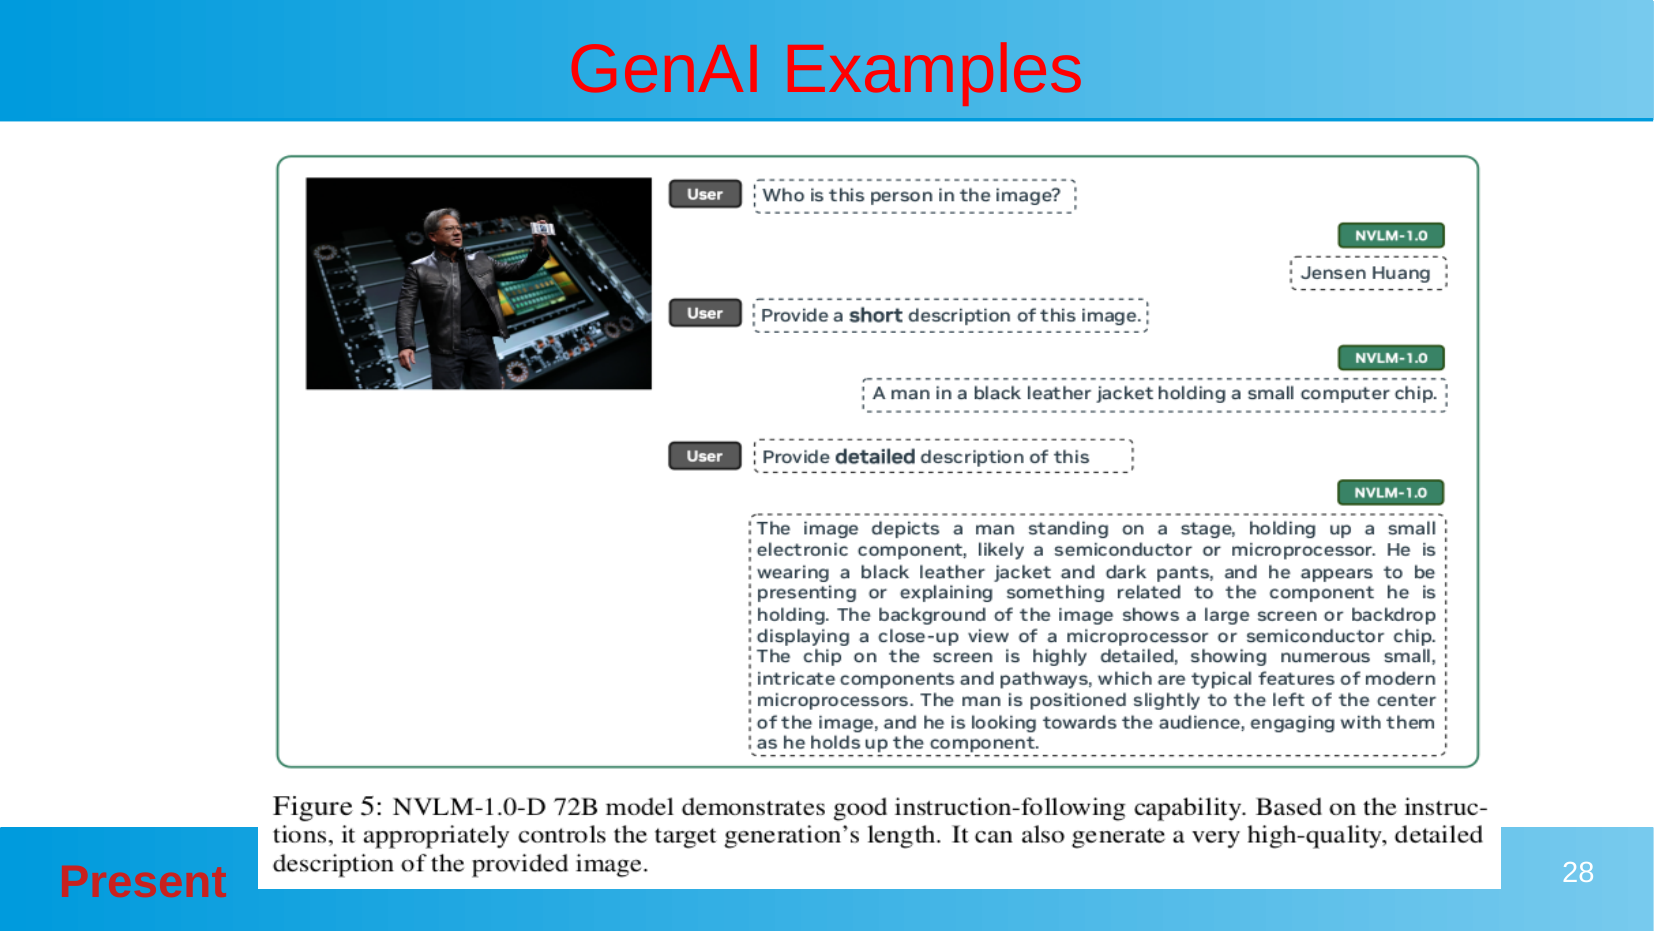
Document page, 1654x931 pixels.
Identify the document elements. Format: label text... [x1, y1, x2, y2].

title GenAI Examples [59, 29, 1595, 108]
picture [258, 145, 1501, 889]
